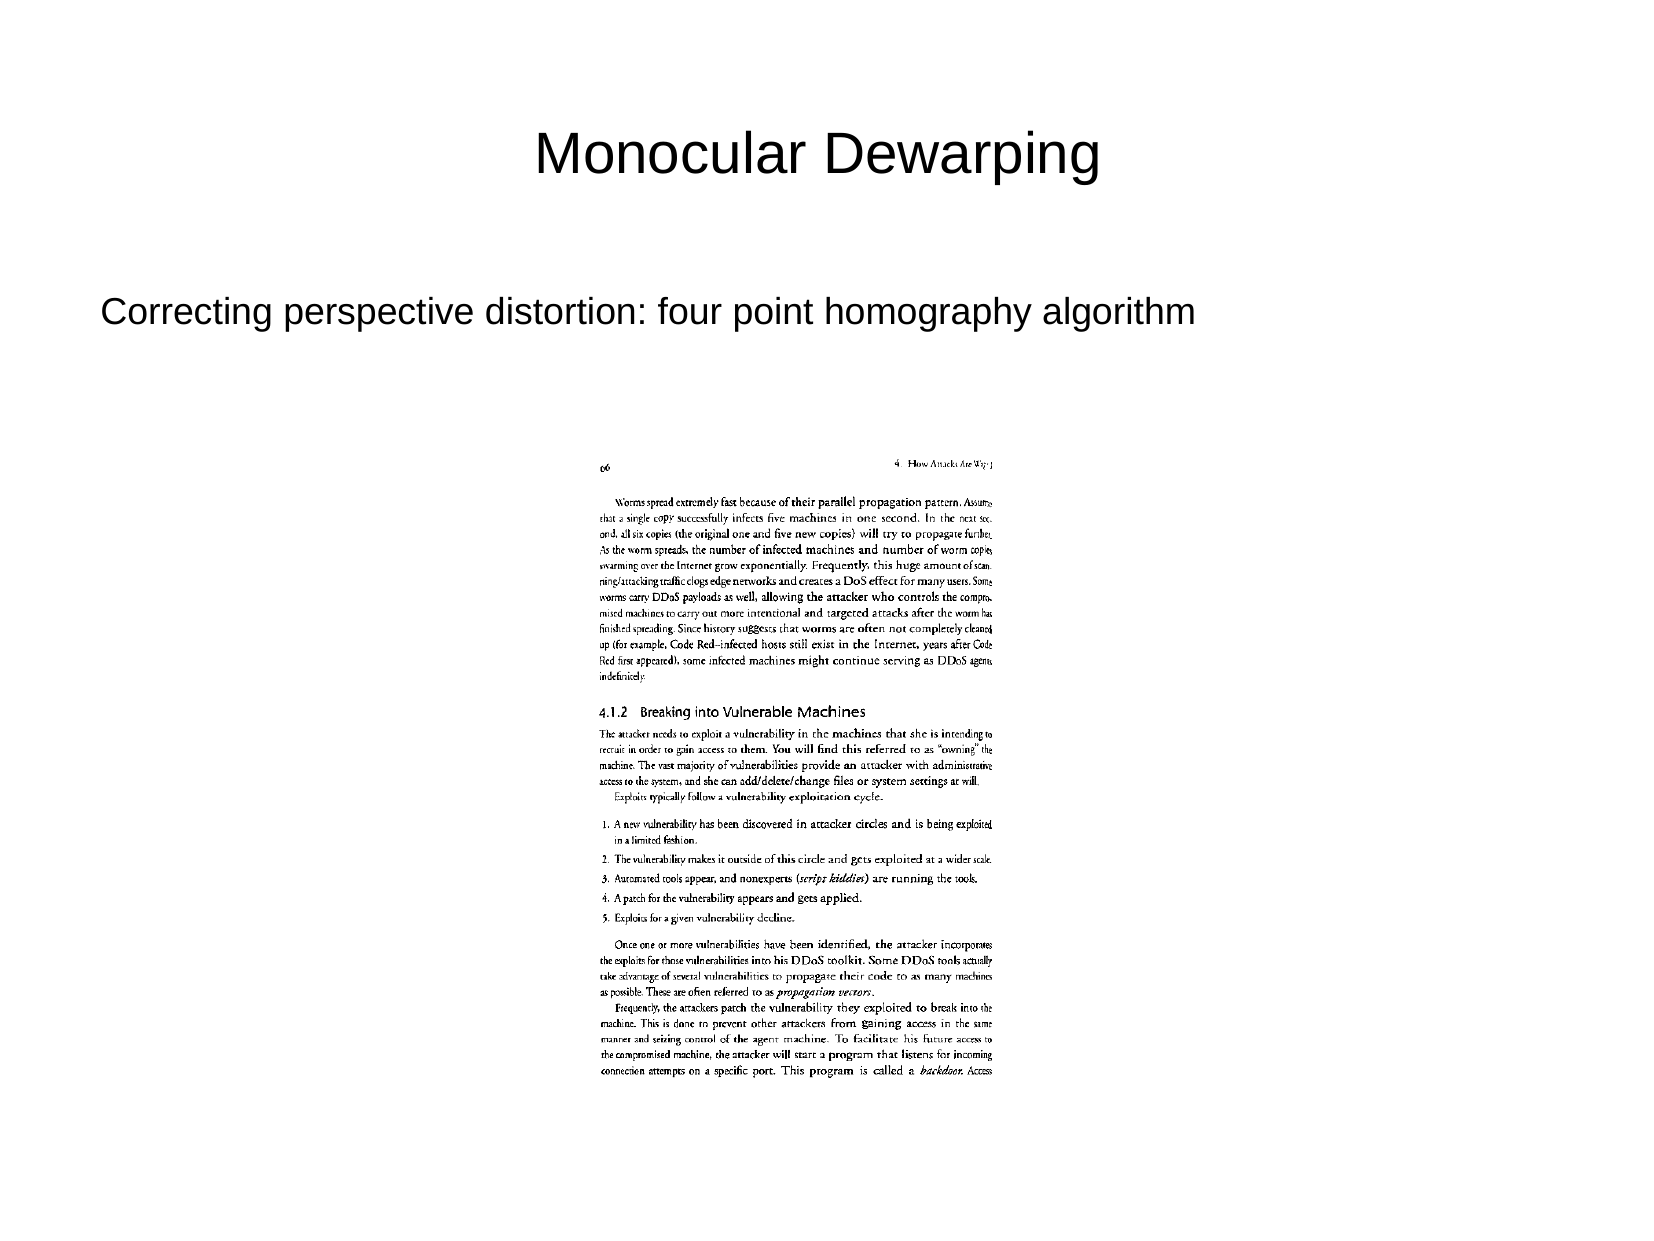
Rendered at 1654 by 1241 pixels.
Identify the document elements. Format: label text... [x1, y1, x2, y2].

picture [458, 393, 1063, 1203]
title Monocular Dewarping [82, 49, 1571, 257]
list Correcting perspective distortion: four point homography algorithm [82, 290, 1571, 1109]
